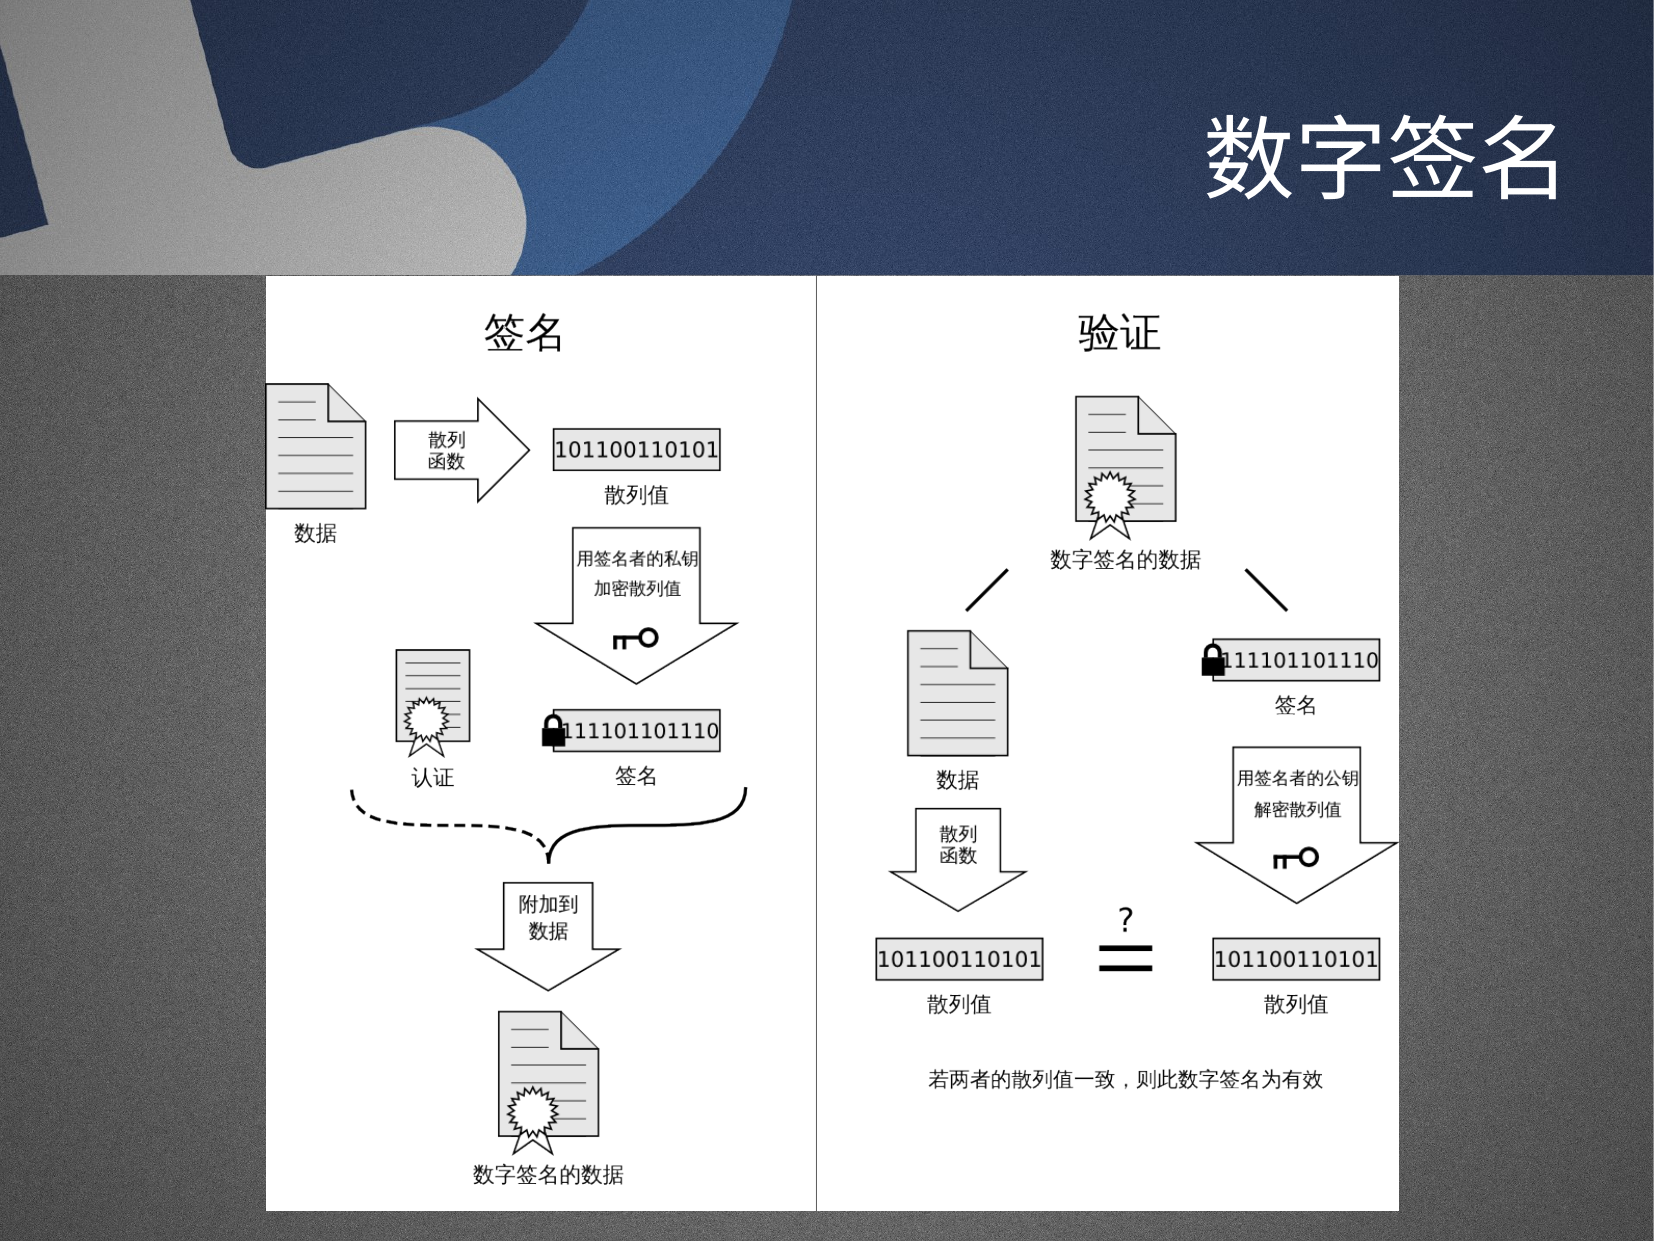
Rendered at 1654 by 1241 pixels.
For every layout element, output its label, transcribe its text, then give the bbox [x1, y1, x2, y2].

title 数字签名 [82, 49, 1571, 257]
picture [0, 0, 1654, 1241]
